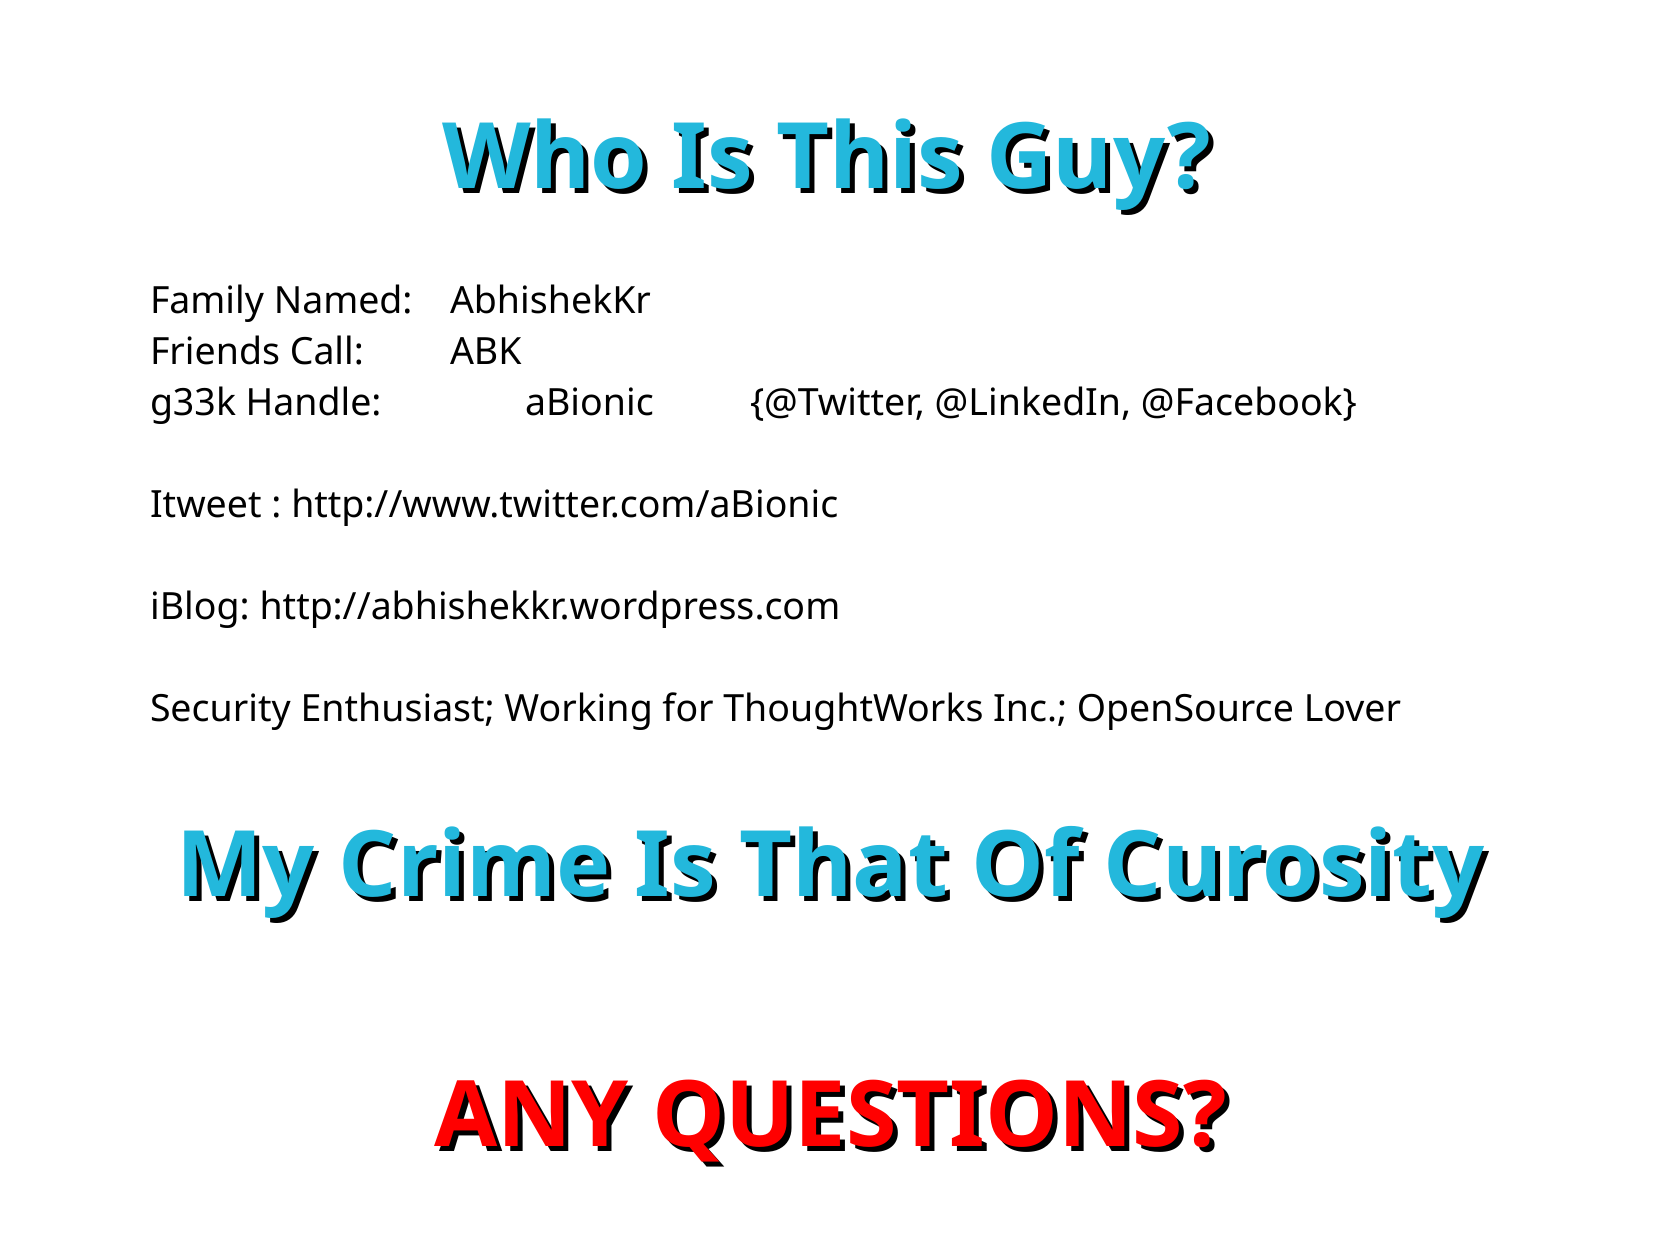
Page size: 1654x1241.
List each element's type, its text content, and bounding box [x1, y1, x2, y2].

subtitle Family Named: AbhishekKr Friends Call: ABK g33k Handle: aBionic {@Twitter, @LinkedIn, @Facebook} Itweet : http://www.twitter.com/aBionic iBlog: http://abhishekkr.wordpress.com Security Enthusiast; Working for ThoughtWorks Inc.; OpenSource Lover [150, 245, 1501, 761]
title My Crime Is That Of Curosity ANY QUESTIONS? [86, 831, 1576, 1140]
title Who Is This Guy? [82, 49, 1571, 257]
